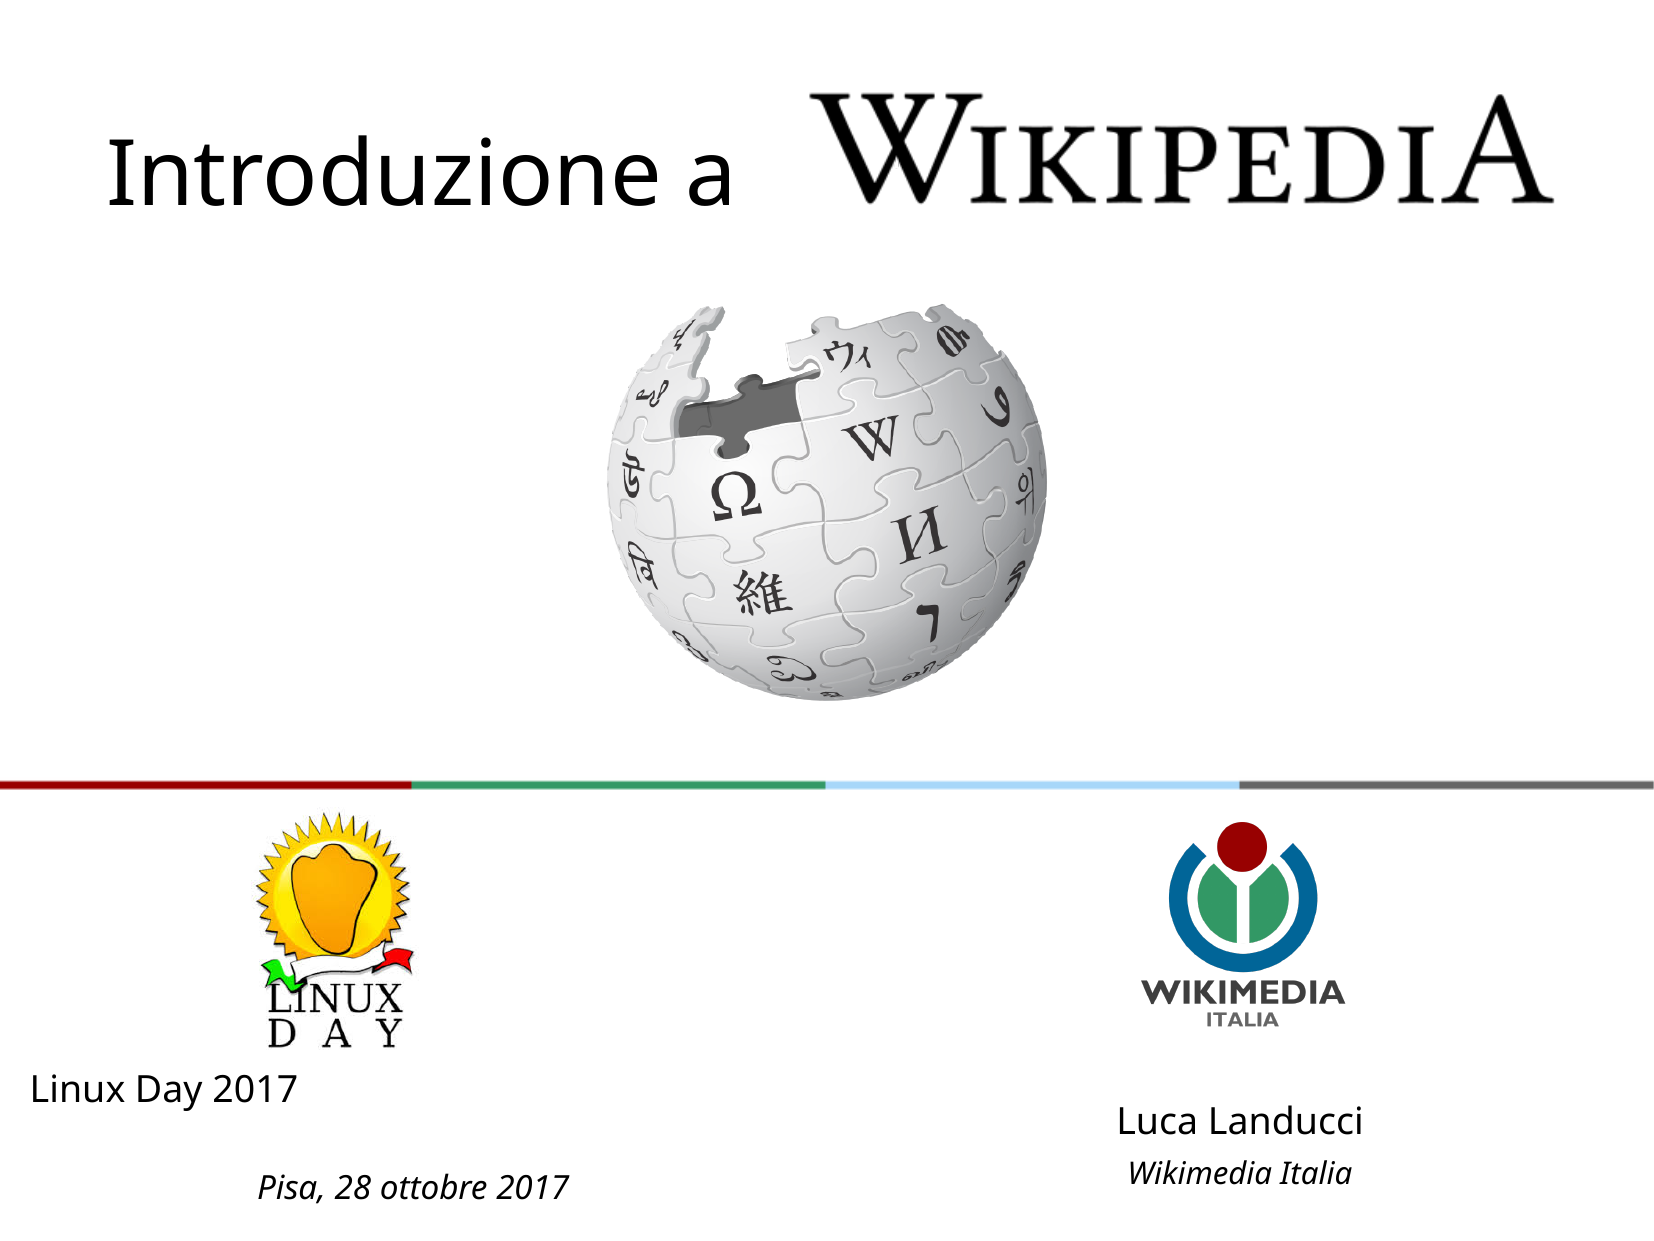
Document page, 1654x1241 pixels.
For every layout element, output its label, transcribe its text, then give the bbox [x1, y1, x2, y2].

picture [1139, 820, 1347, 1028]
picture [605, 301, 1049, 704]
text_box Linux Day 2017 Pisa, 28 ottobre 2017 [29, 1036, 798, 1235]
picture [251, 807, 421, 1051]
picture [0, 769, 1654, 804]
picture [791, 82, 1573, 216]
text_box Luca Landucci Wikimedia Italia [856, 1038, 1624, 1236]
text_box Introduzione a [106, 64, 1595, 272]
